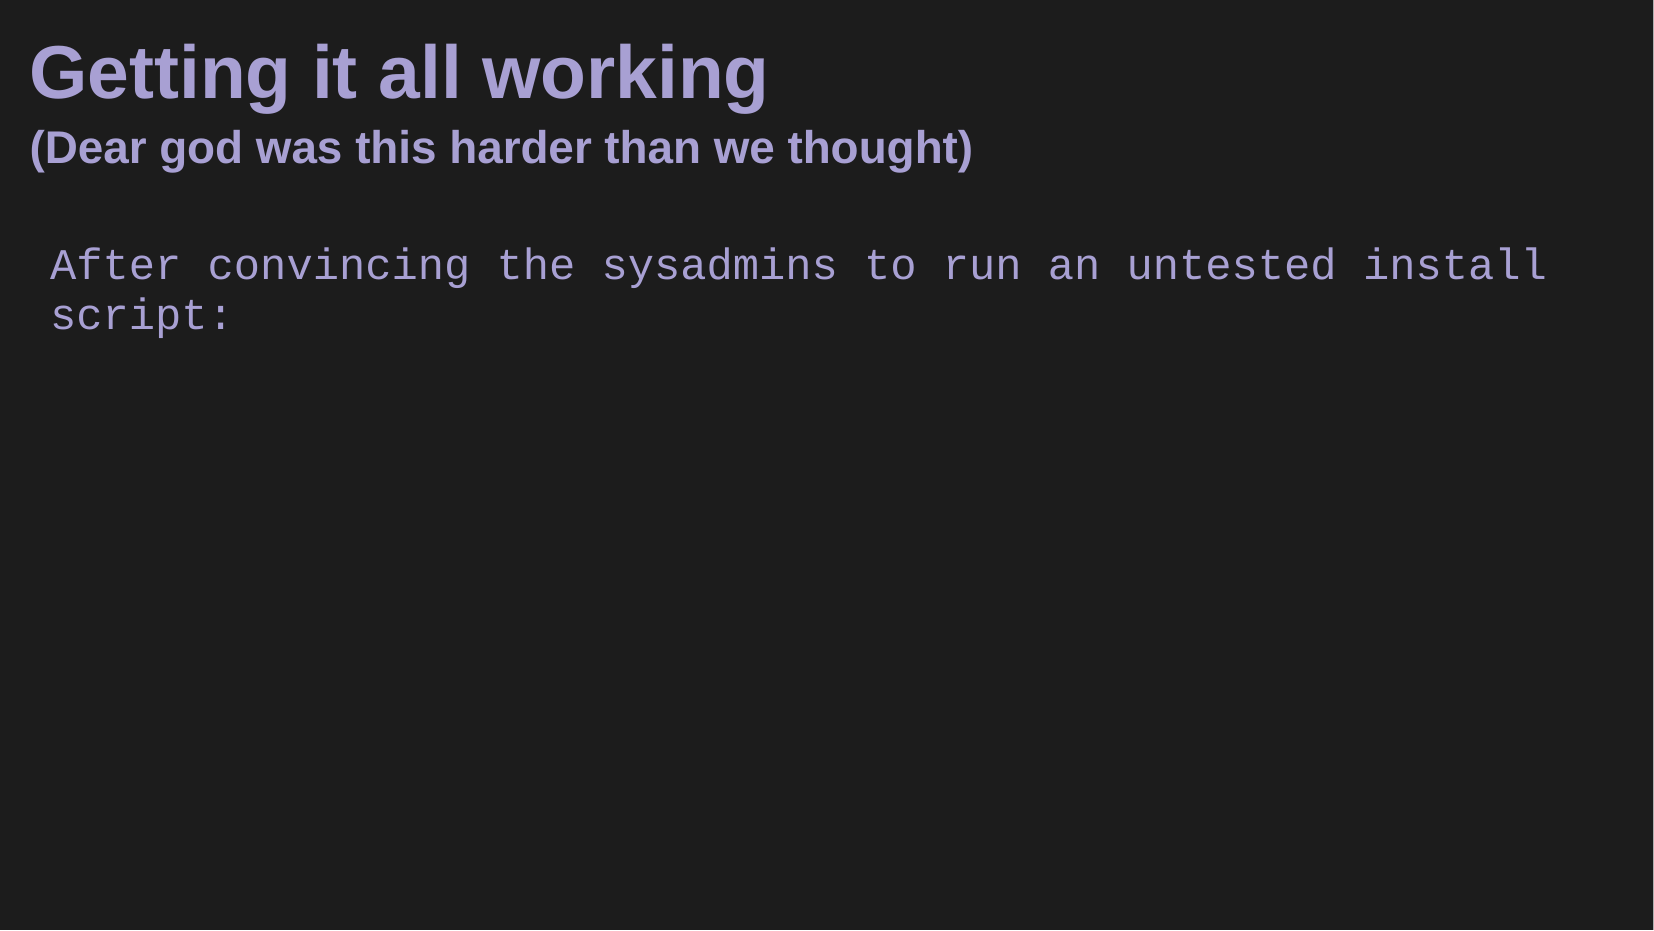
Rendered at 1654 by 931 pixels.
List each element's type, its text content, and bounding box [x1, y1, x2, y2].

title (Dear god was this harder than we thought) [29, 88, 1536, 207]
text_box After convincing the sysadmins to run an untested install script: [0, 236, 1565, 355]
title Getting it all working [29, 11, 1536, 88]
